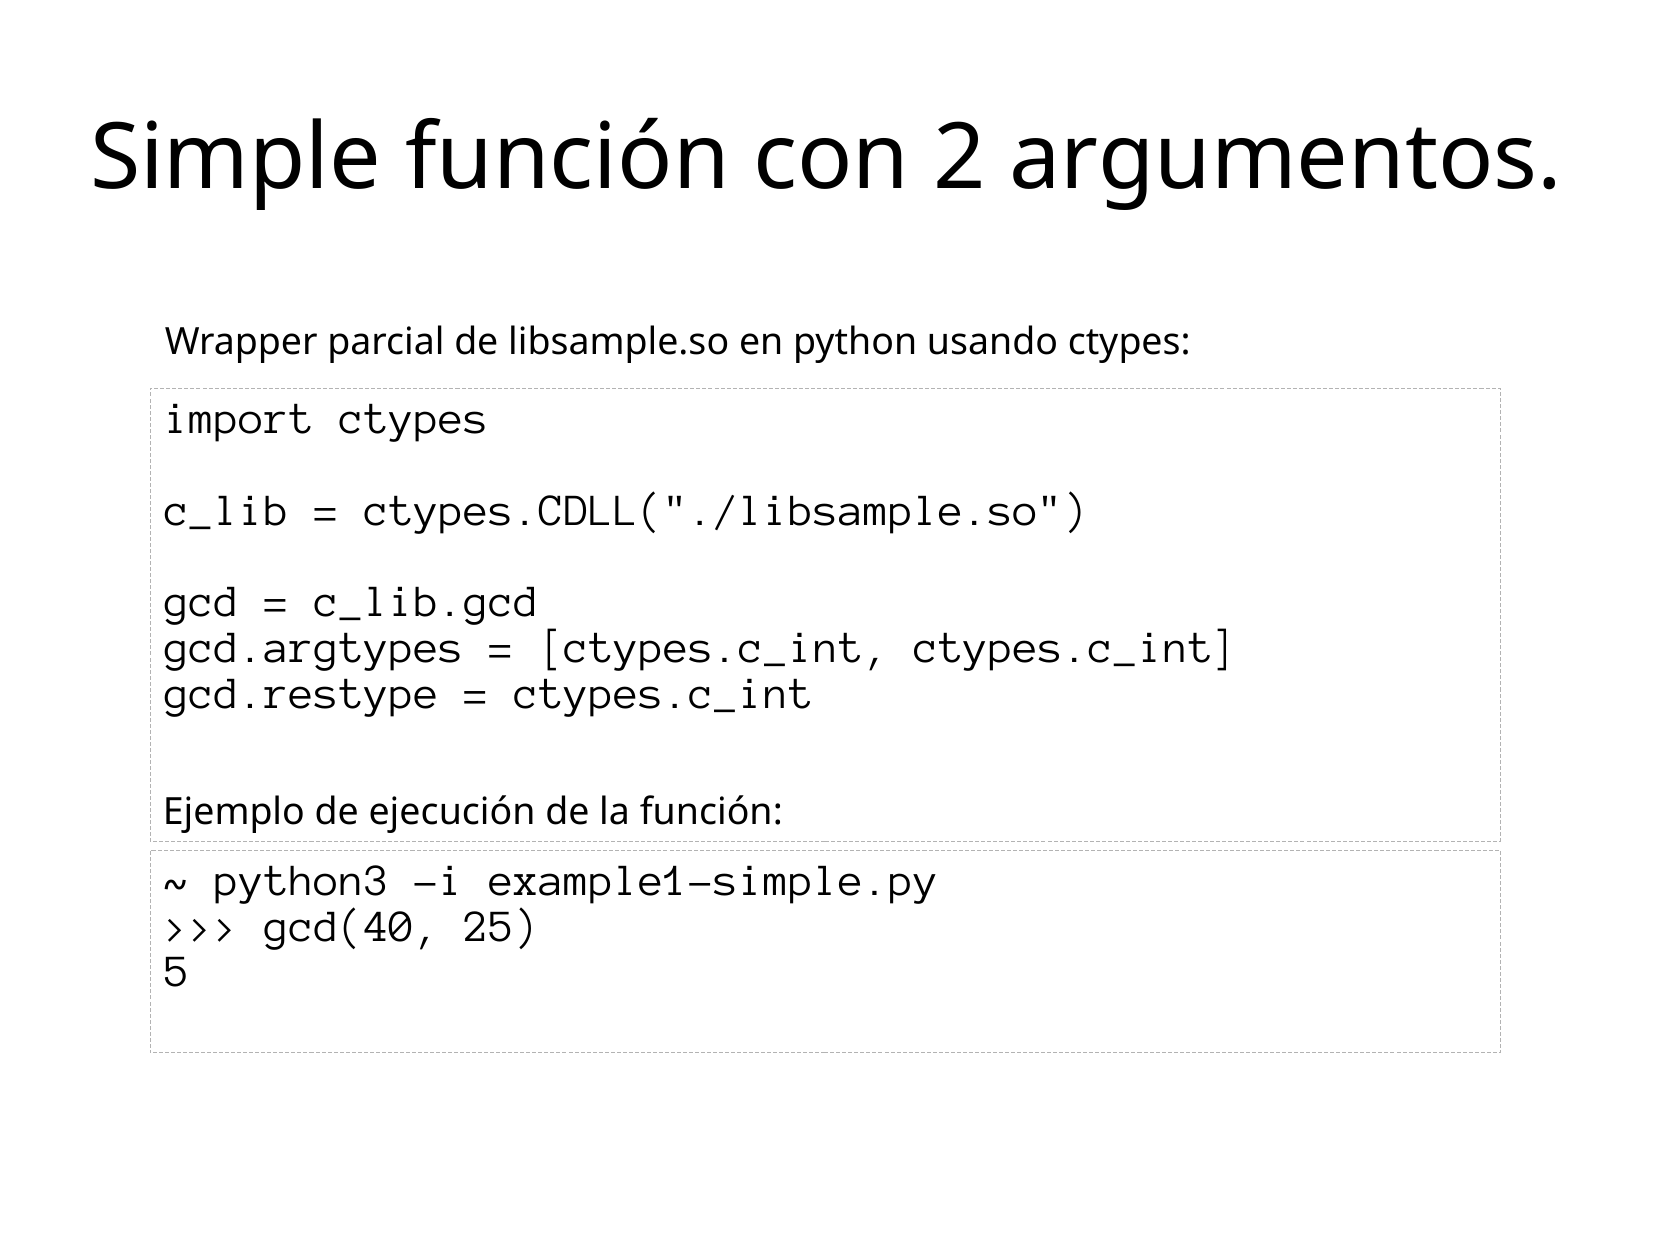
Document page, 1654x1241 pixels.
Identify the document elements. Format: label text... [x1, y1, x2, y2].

text_box Wrapper parcial de libsample.so en python usando ctypes: [150, 307, 1118, 367]
text_box Ejemplo de ejecución de la función: [148, 776, 741, 836]
text_box import ctypes c_lib = ctypes.CDLL("./libsample.so") gcd = c_lib.gcd gcd.argtypes = [ctypes.c_int, ctypes.c_int] gcd.restype = ctypes.c_int [150, 388, 1501, 724]
title Simple función con 2 argumentos. [82, 49, 1571, 257]
text_box ~ python3 -i example1-simple.py >>> gcd(40, 25) 5 [150, 850, 1501, 1034]
